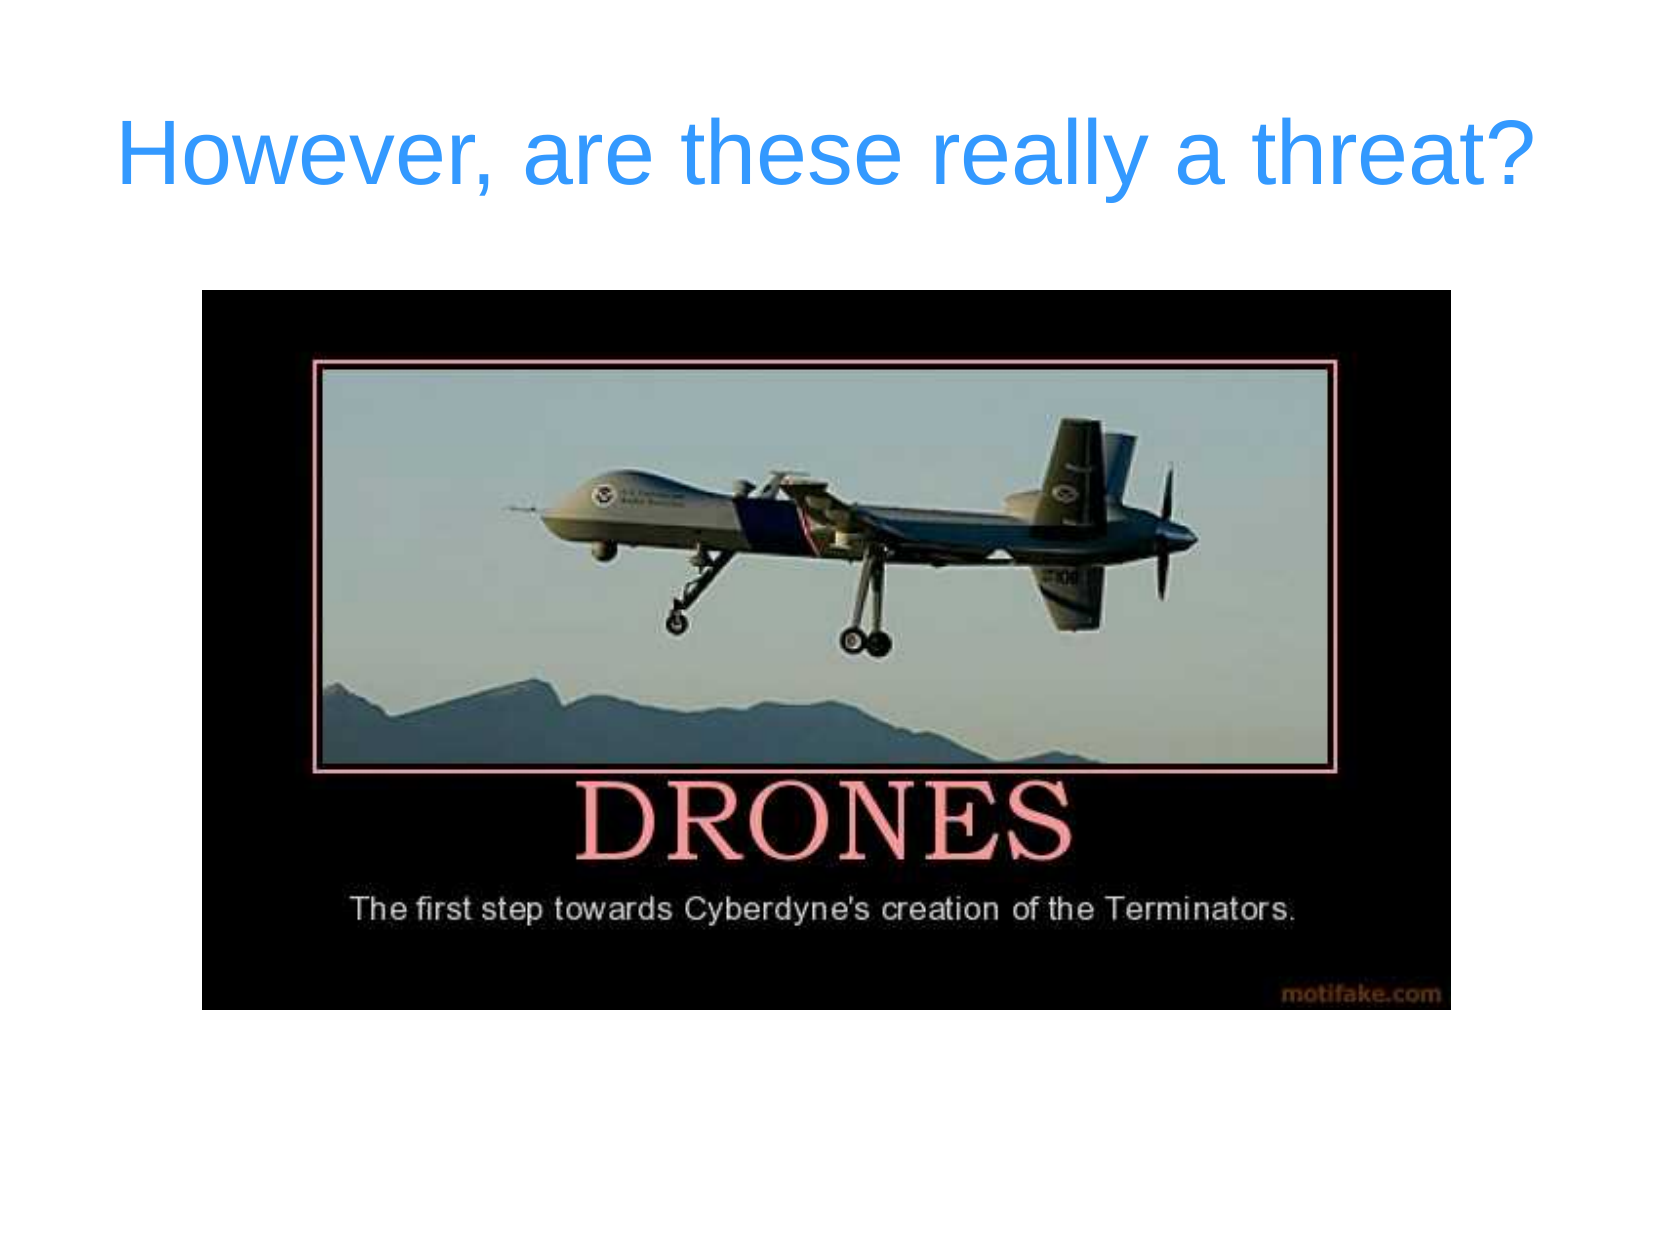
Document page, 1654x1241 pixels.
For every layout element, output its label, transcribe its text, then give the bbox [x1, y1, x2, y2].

picture [202, 290, 1451, 1010]
title However, are these really a threat? [82, 49, 1571, 257]
